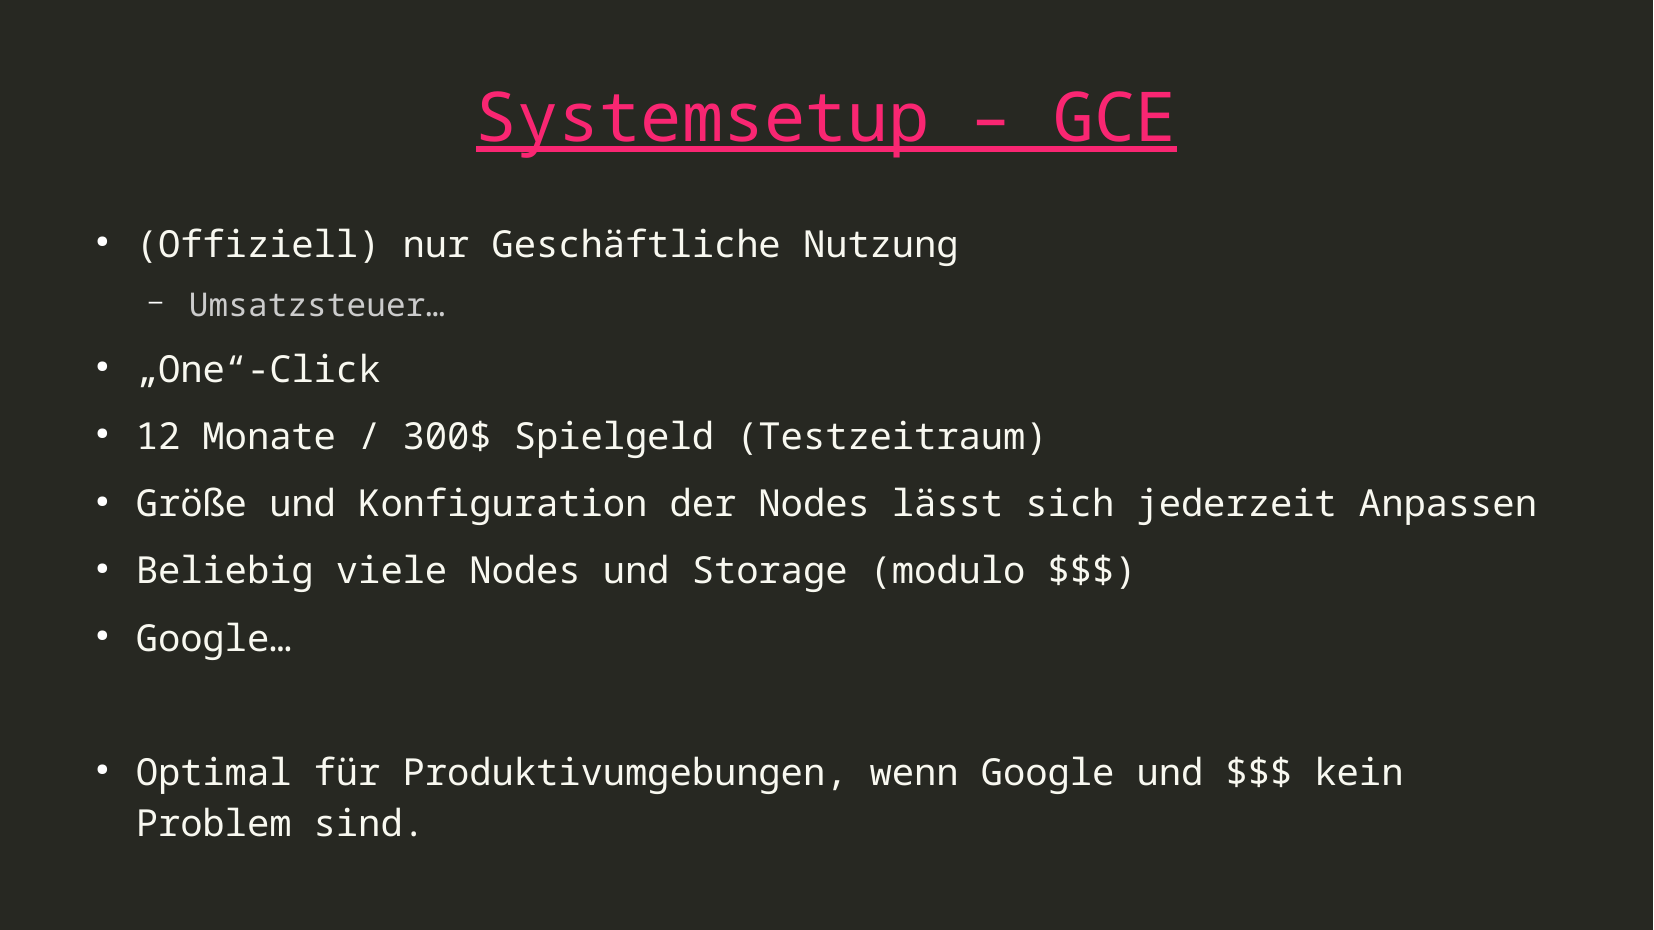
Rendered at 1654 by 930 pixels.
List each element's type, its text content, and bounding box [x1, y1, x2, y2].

title Systemsetup – GCE [82, 36, 1571, 193]
list (Offiziell) nur Geschäftliche Nutzung Umsatzsteuer… „One“-Click 12 Monate / 300$ Spielgeld (Testzeitraum) Größe und Konfiguration der Nodes lässt sich jederzeit Anpassen Beliebig viele Nodes und Storage (modulo $$$) Google… Optimal für Produktivumgebungen, wenn Google und $$$ kein Problem sind. [82, 217, 1571, 886]
